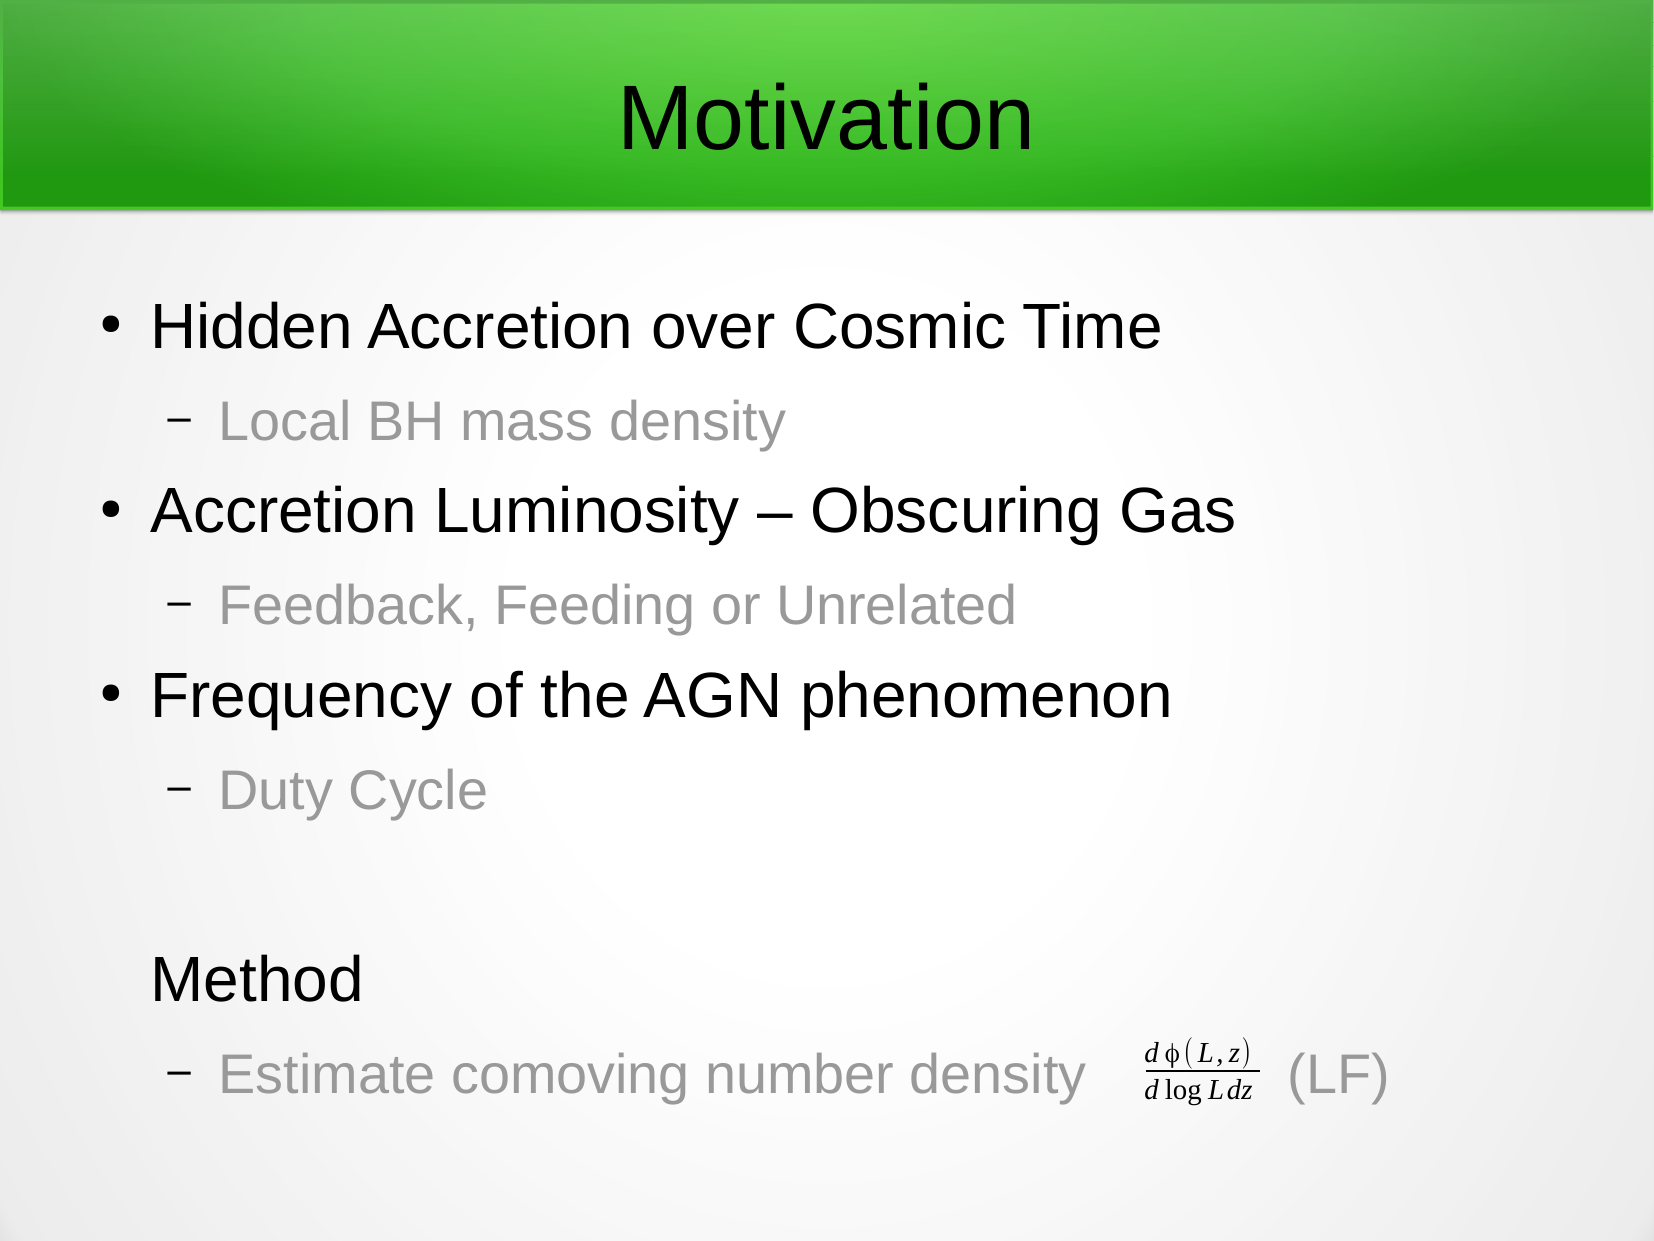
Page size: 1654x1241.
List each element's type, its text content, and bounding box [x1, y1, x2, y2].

list Hidden Accretion over Cosmic Time Local BH mass density Accretion Luminosity – Obscuring Gas Feedback, Feeding or Unrelated Frequency of the AGN phenomenon Duty Cycle Method Estimate comoving number density (LF) [82, 290, 1571, 1111]
title Motivation [82, 47, 1571, 189]
chart [1138, 1035, 1267, 1107]
